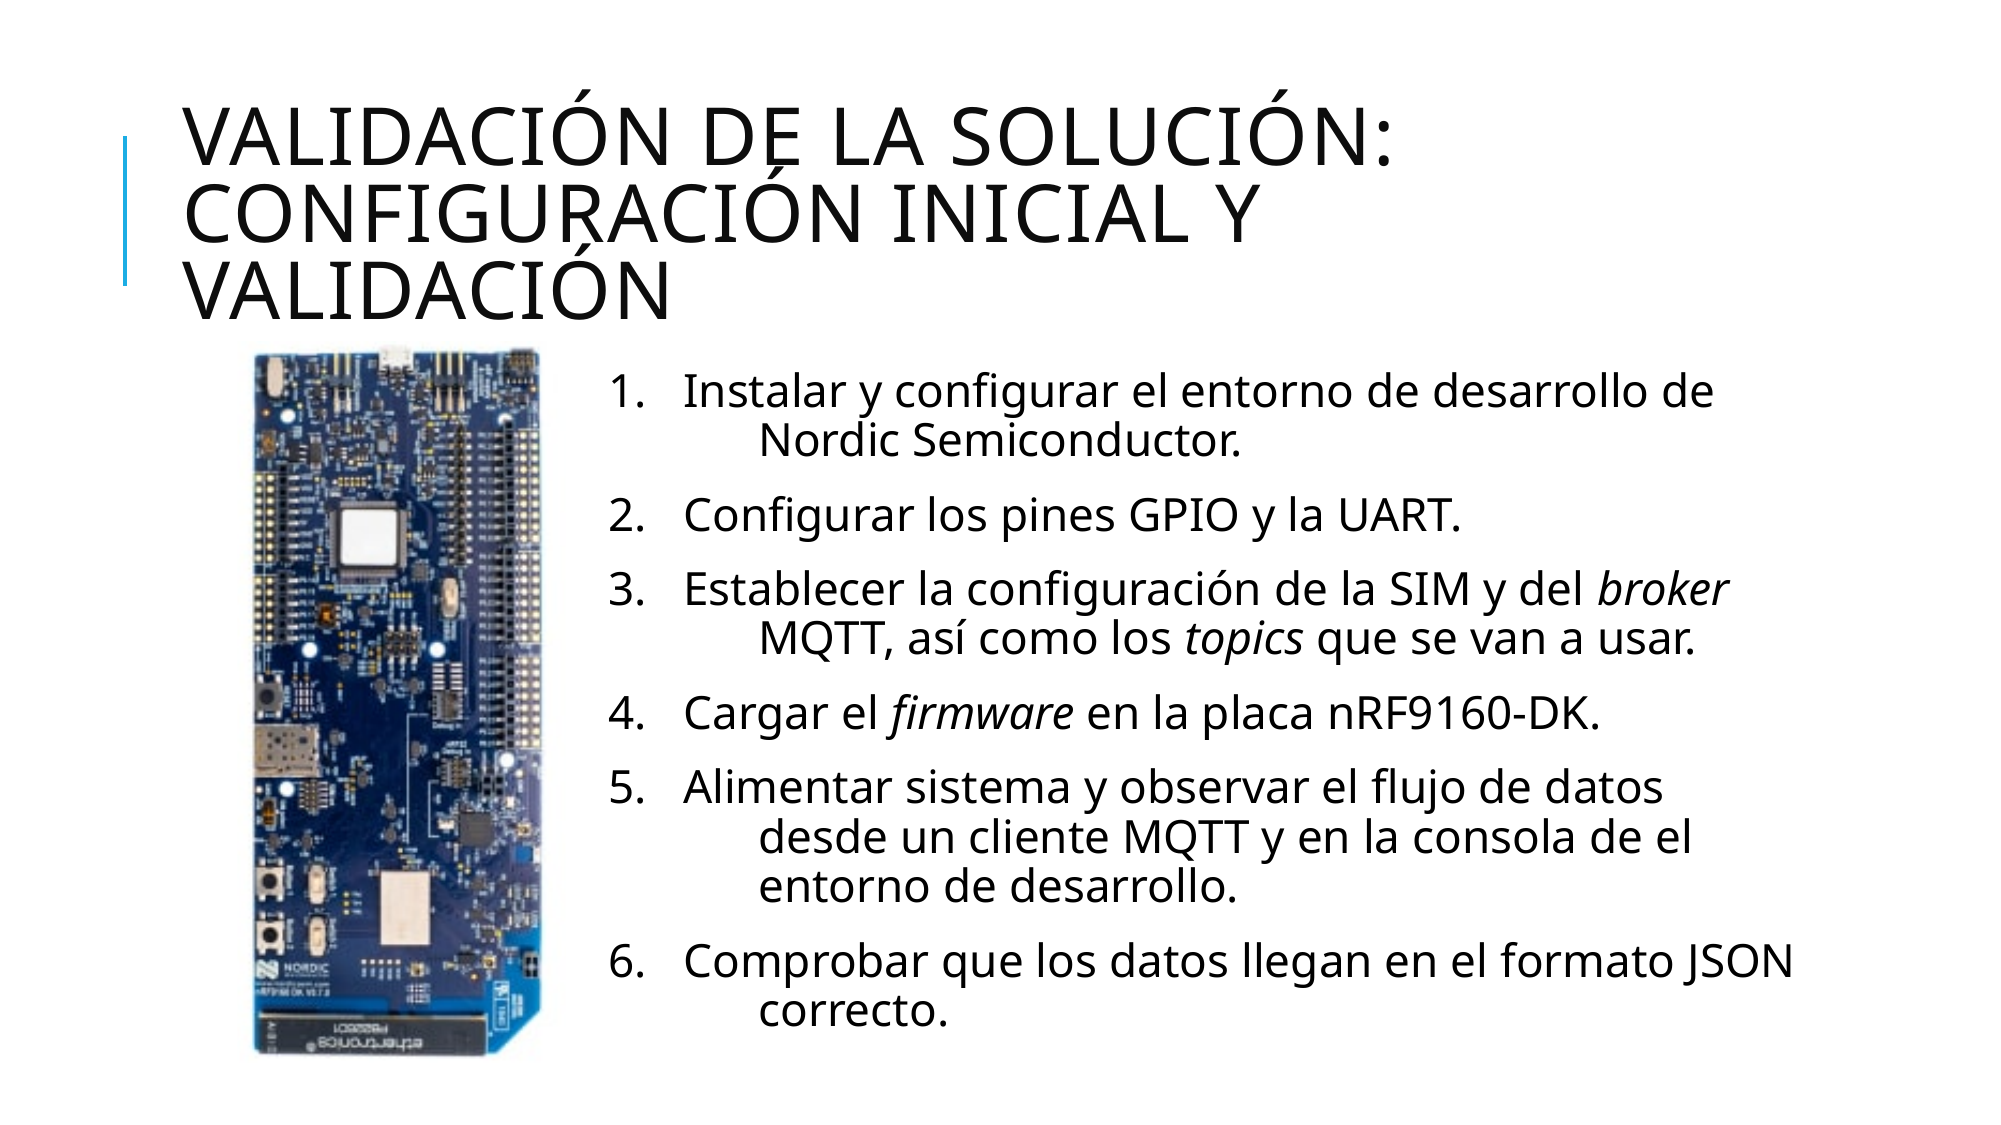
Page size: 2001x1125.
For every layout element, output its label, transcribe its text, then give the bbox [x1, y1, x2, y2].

picture [237, 341, 566, 1063]
title Validación de la solución: Configuración inicial y validación [168, 96, 1763, 343]
list Instalar y configurar el entorno de desarrollo de Nordic Semiconductor. Configurar los pines GPIO y la UART. Establecer la configuración de la SIM y del broker MQTT, así como los topics que se van a usar. Cargar el firmware en la placa nRF9160-DK. Alimentar sistema y observar el flujo de datos desde un cliente MQTT y en la consola de el entorno de desarrollo. Comprobar que los datos llegan en el formato JSON correcto. [600, 360, 1815, 1049]
